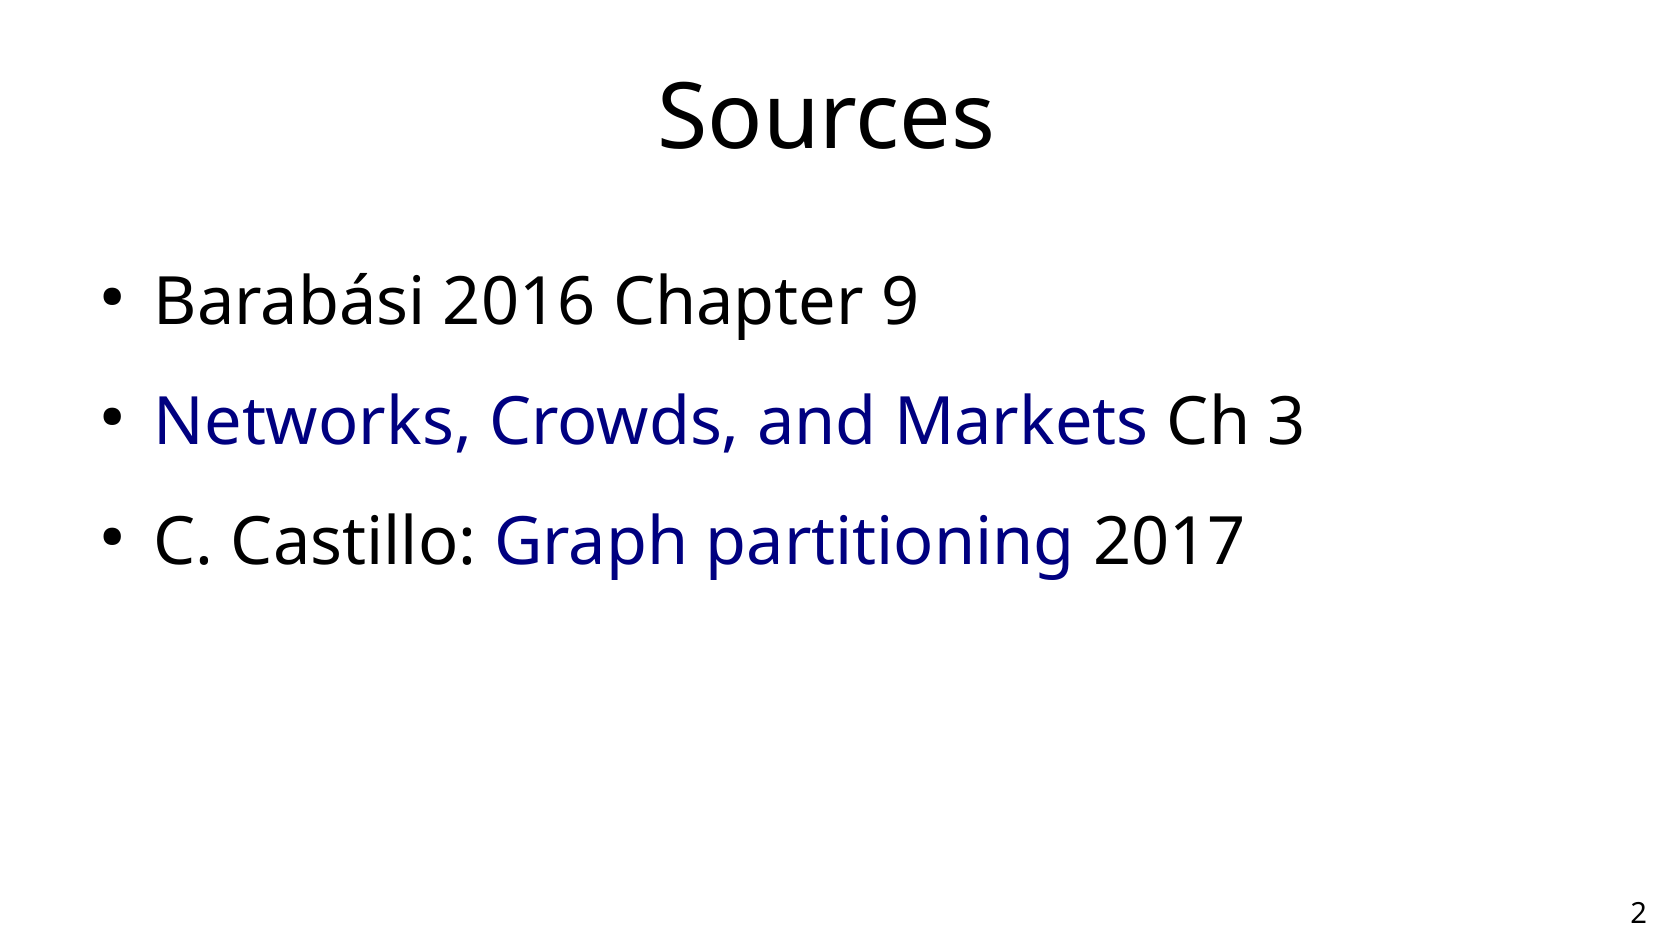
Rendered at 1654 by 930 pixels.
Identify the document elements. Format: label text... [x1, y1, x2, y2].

list Barabási 2016 Chapter 9 Networks, Crowds, and Markets Ch 3 C. Castillo: Graph partitioning 2017 [82, 252, 1571, 793]
title Sources [82, 1, 1571, 225]
